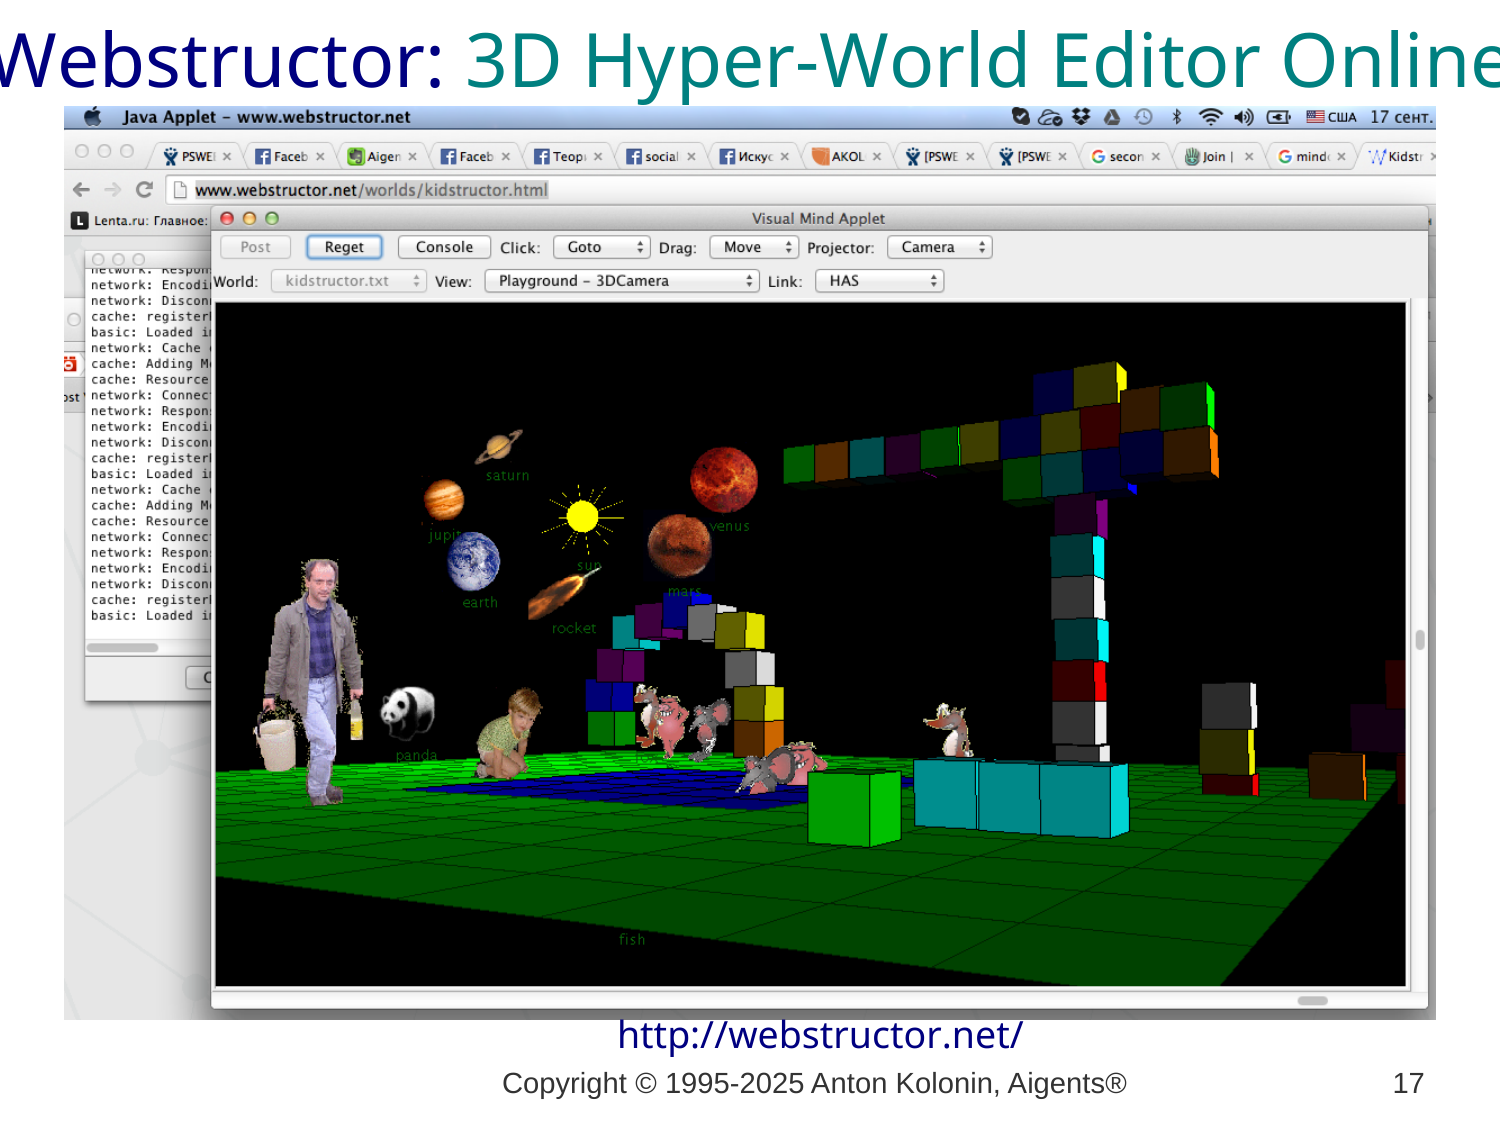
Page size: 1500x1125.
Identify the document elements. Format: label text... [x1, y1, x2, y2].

picture [64, 106, 1436, 1020]
text_box Webstructor: 3D Hyper-World Editor Online [0, 0, 1500, 119]
text_box http://webstructor.net/ [602, 1003, 1015, 1065]
